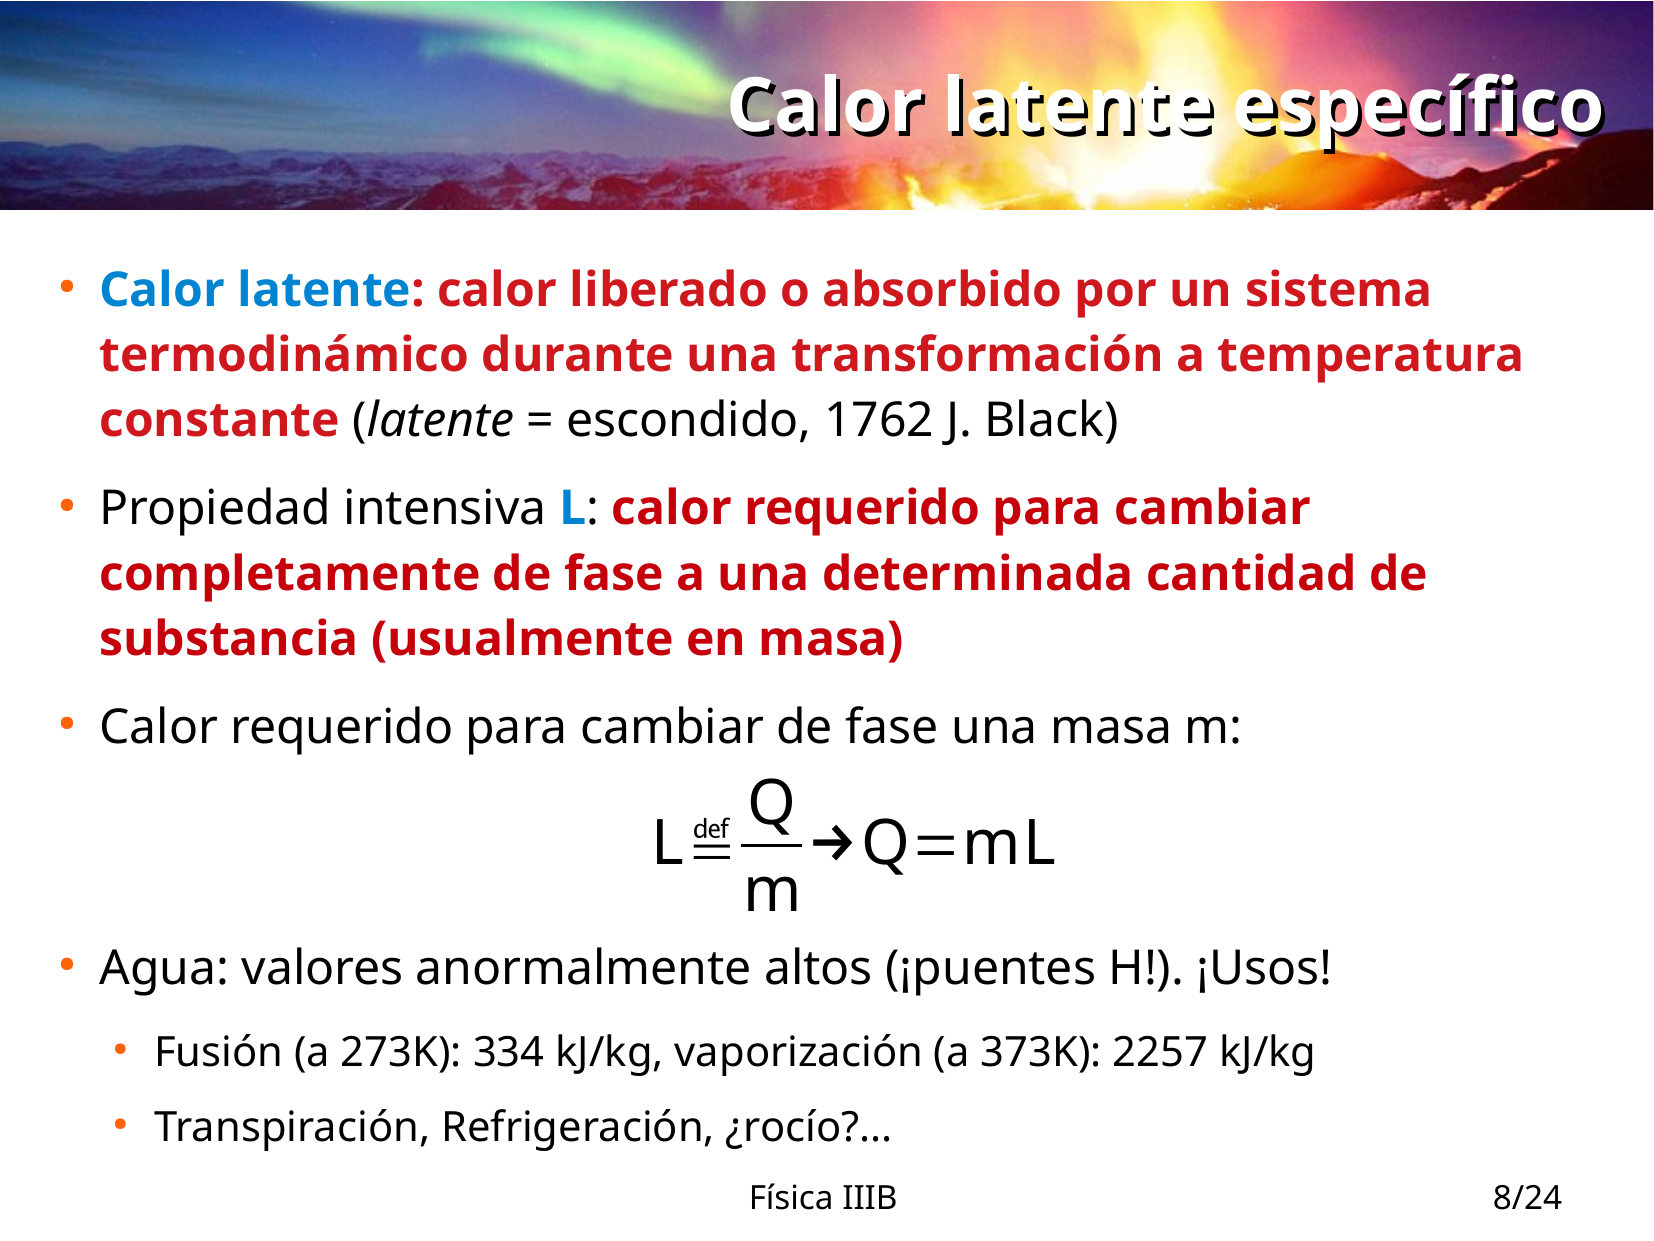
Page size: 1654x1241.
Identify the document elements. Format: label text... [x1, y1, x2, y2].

list Calor latente: calor liberado o absorbido por un sistema termodinámico durante una transformación a temperatura constante (latente = escondido, 1762 J. Black) Propiedad intensiva L: calor requerido para cambiar completamente de fase a una determinada cantidad de substancia (usualmente en masa) Calor requerido para cambiar de fase una masa m: Agua: valores anormalmente altos (¡puentes H!). ¡Usos! Fusión (a 273K): 334 kJ/kg, vaporización (a 373K): 2257 kJ/kg Transpiración, Refrigeración, ¿rocío?... [45, 255, 1606, 1156]
title Calor latente específico [45, 15, 1606, 191]
chart [645, 765, 1064, 927]
picture [0, 1, 1654, 210]
